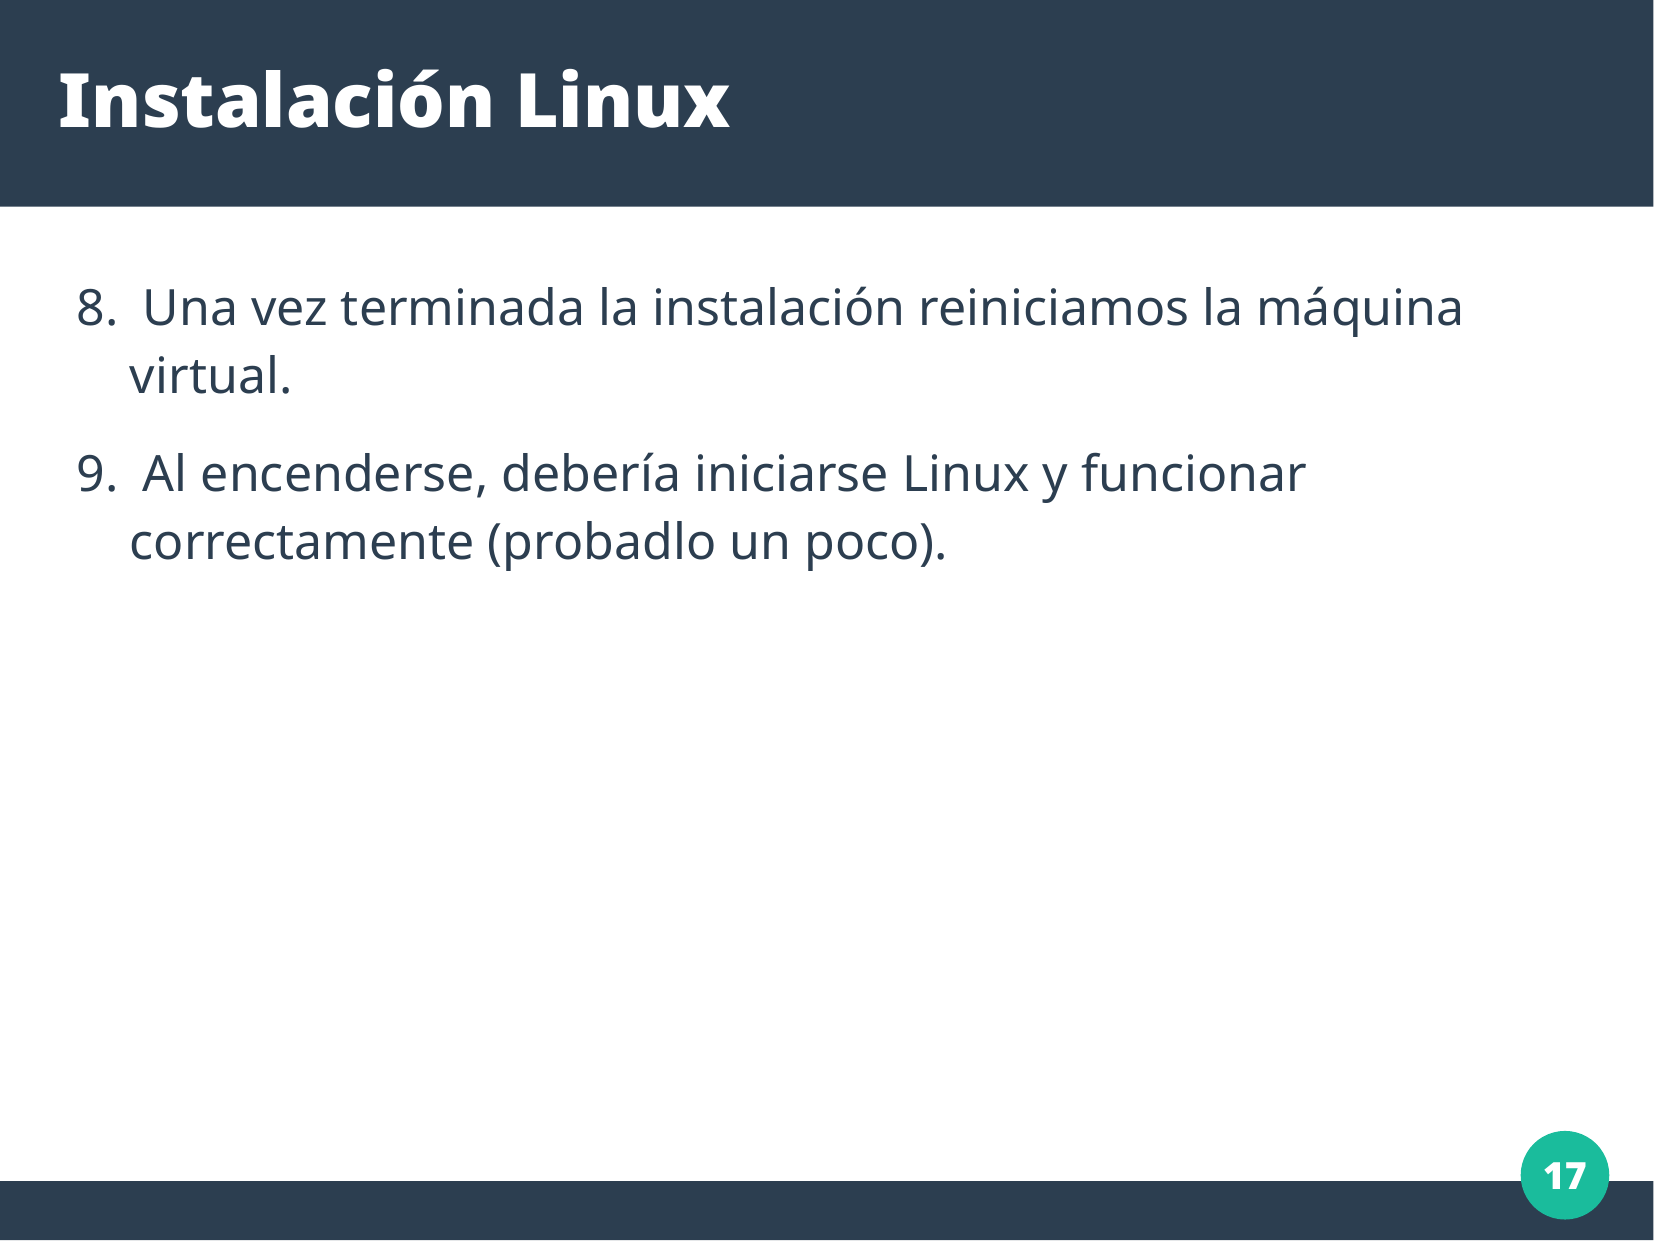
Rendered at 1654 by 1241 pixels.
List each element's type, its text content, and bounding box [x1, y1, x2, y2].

list Una vez terminada la instalación reiniciamos la máquina virtual. Al encenderse, debería iniciarse Linux y funcionar correctamente (probadlo un poco). [59, 271, 1595, 1111]
title Instalación Linux [59, 19, 1595, 178]
